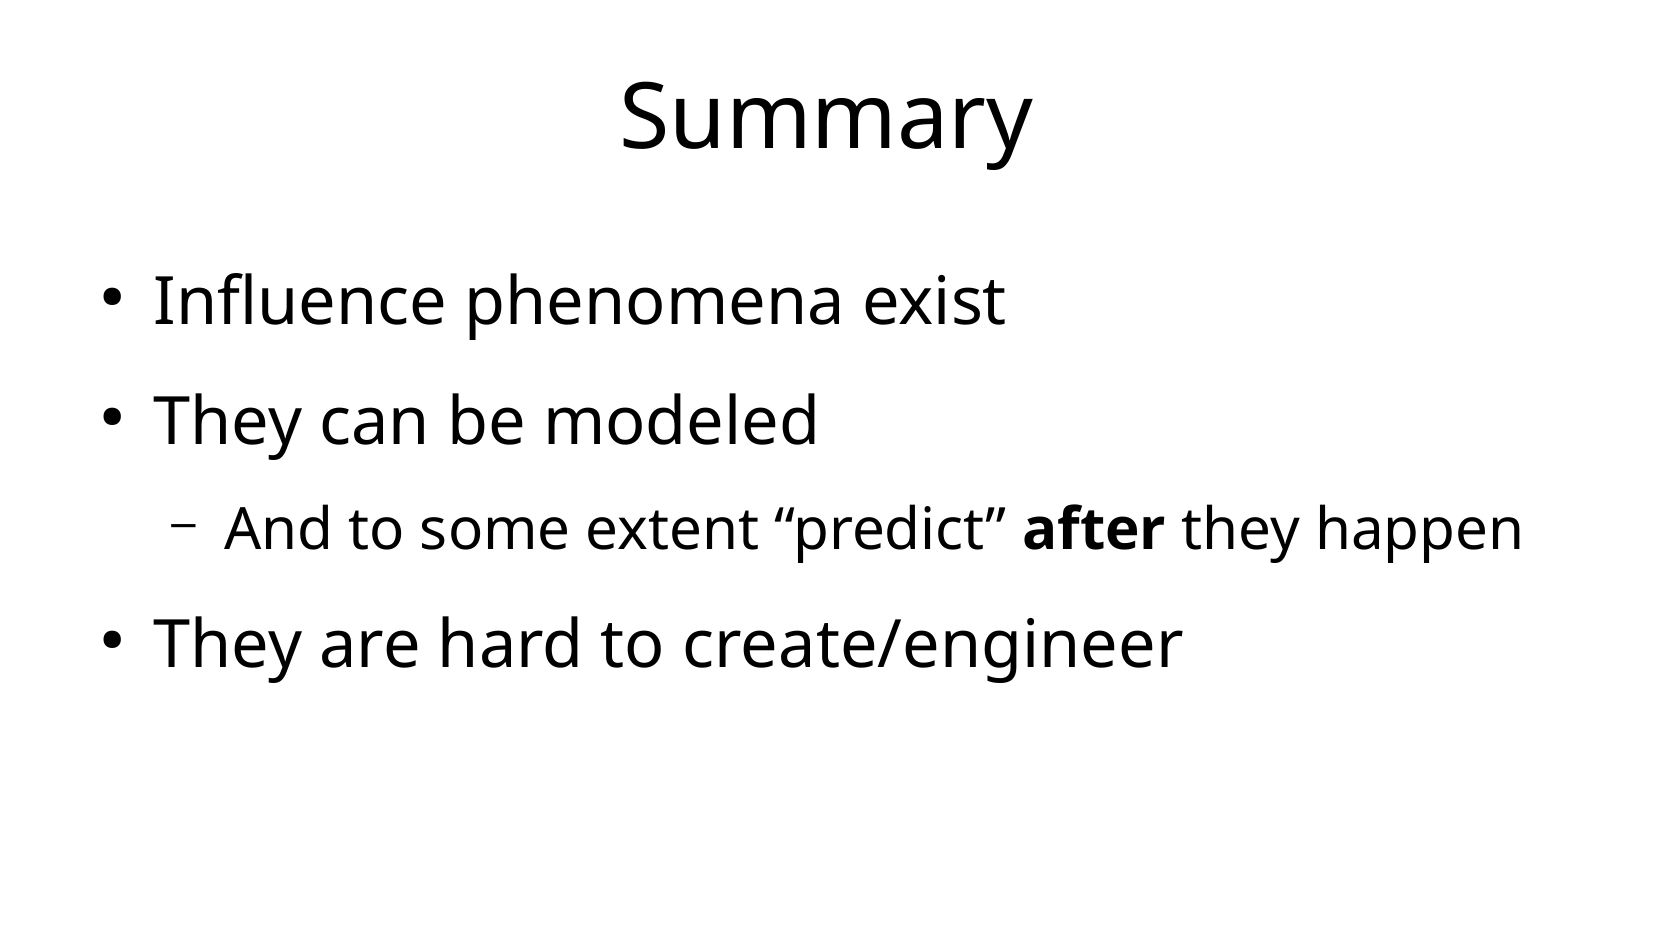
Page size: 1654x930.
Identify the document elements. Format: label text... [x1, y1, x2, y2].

title Summary [82, 1, 1571, 225]
list Influence phenomena exist They can be modeled And to some extent “predict” after they happen They are hard to create/engineer [82, 252, 1571, 793]
